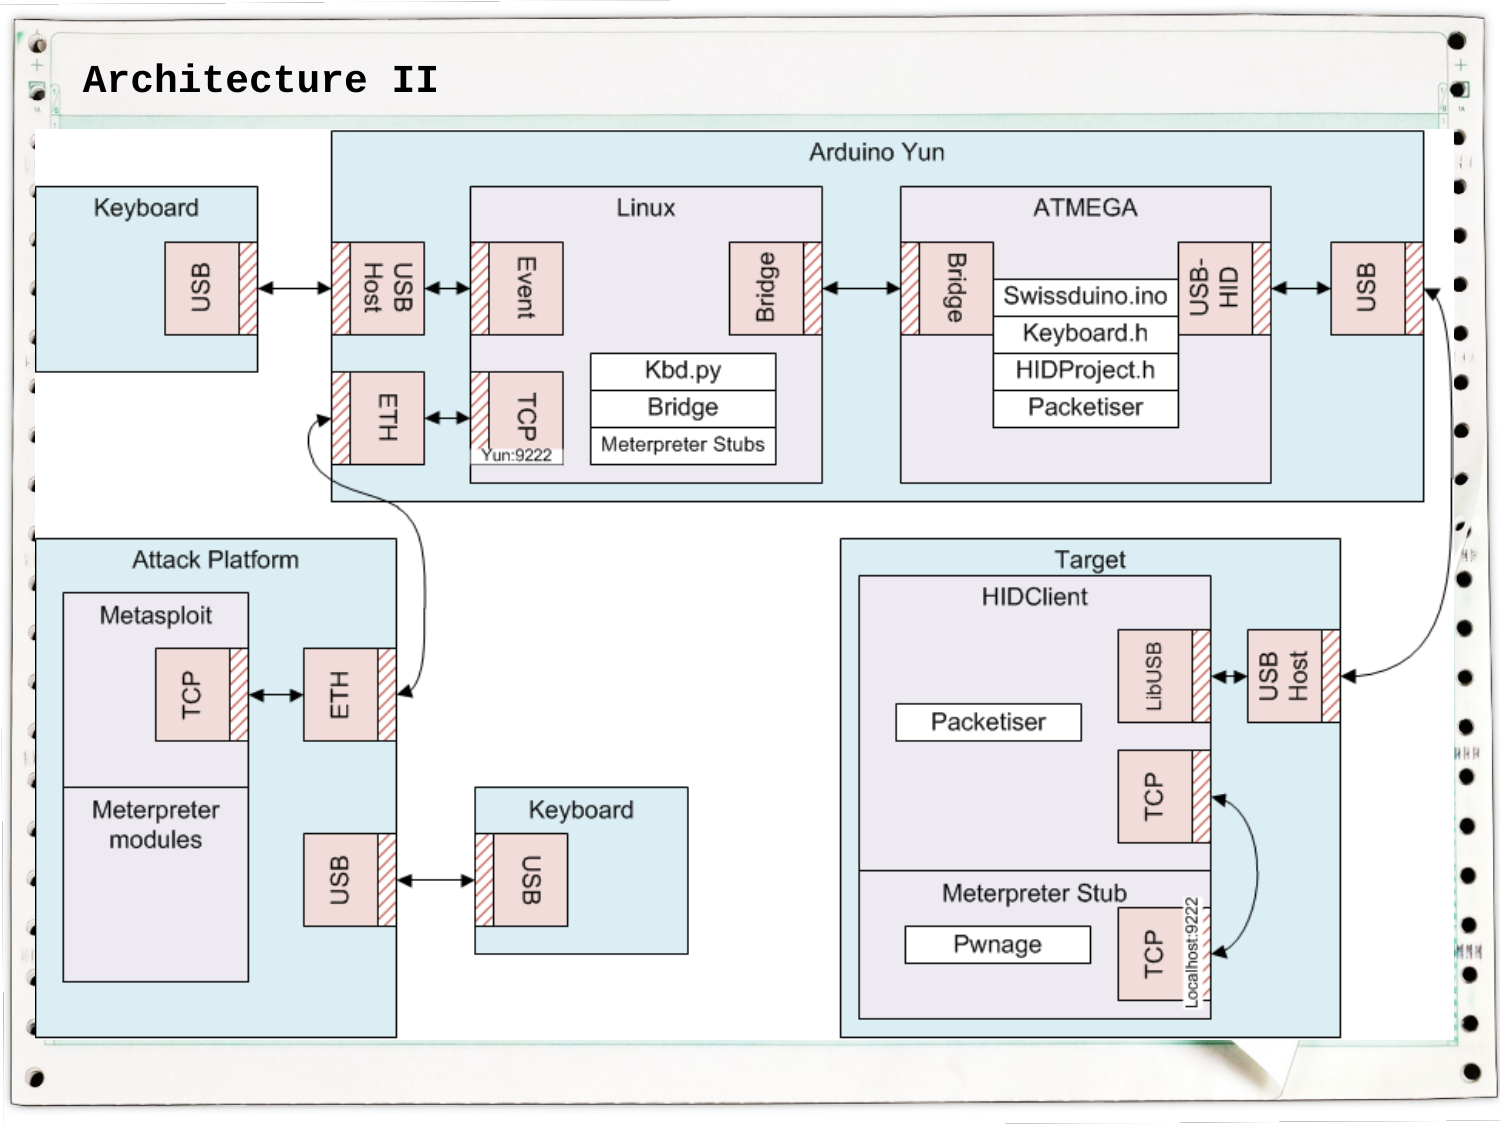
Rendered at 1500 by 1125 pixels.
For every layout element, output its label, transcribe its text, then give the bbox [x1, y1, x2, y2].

picture [0, 0, 1500, 1125]
text_box Architecture II [68, 45, 1436, 109]
